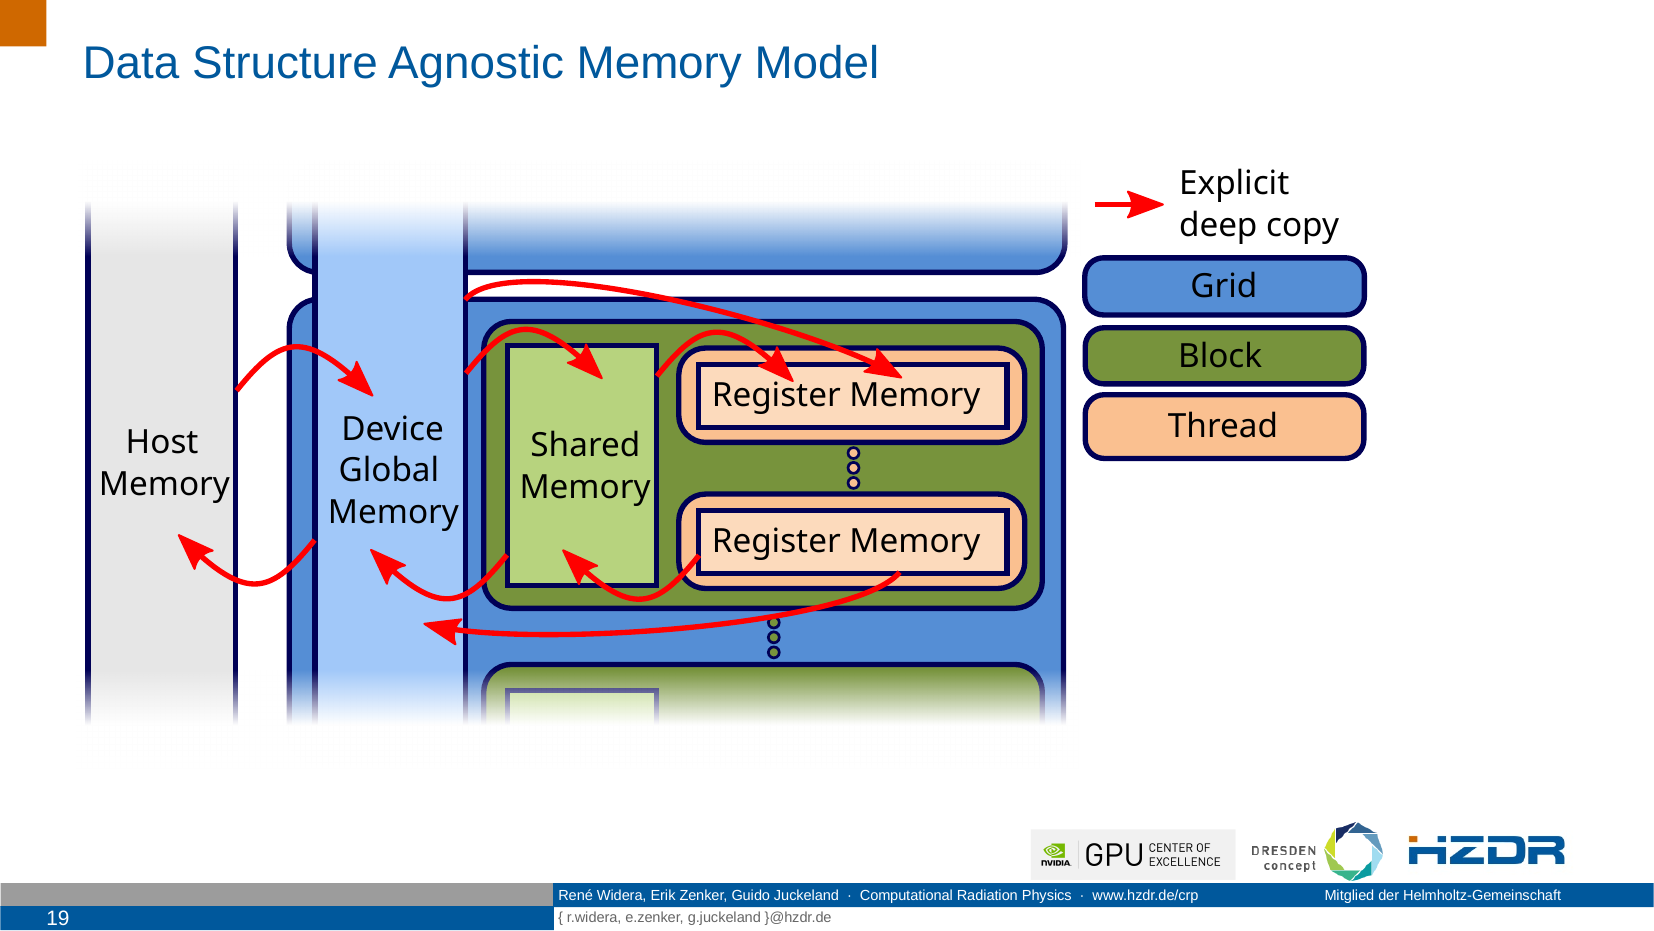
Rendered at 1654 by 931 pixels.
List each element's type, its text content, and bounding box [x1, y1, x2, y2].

picture [76, 160, 1368, 769]
title Data Structure Agnostic Memory Model [82, 37, 1571, 105]
picture [1017, 815, 1249, 894]
picture [1386, 819, 1582, 881]
picture [1252, 822, 1383, 881]
